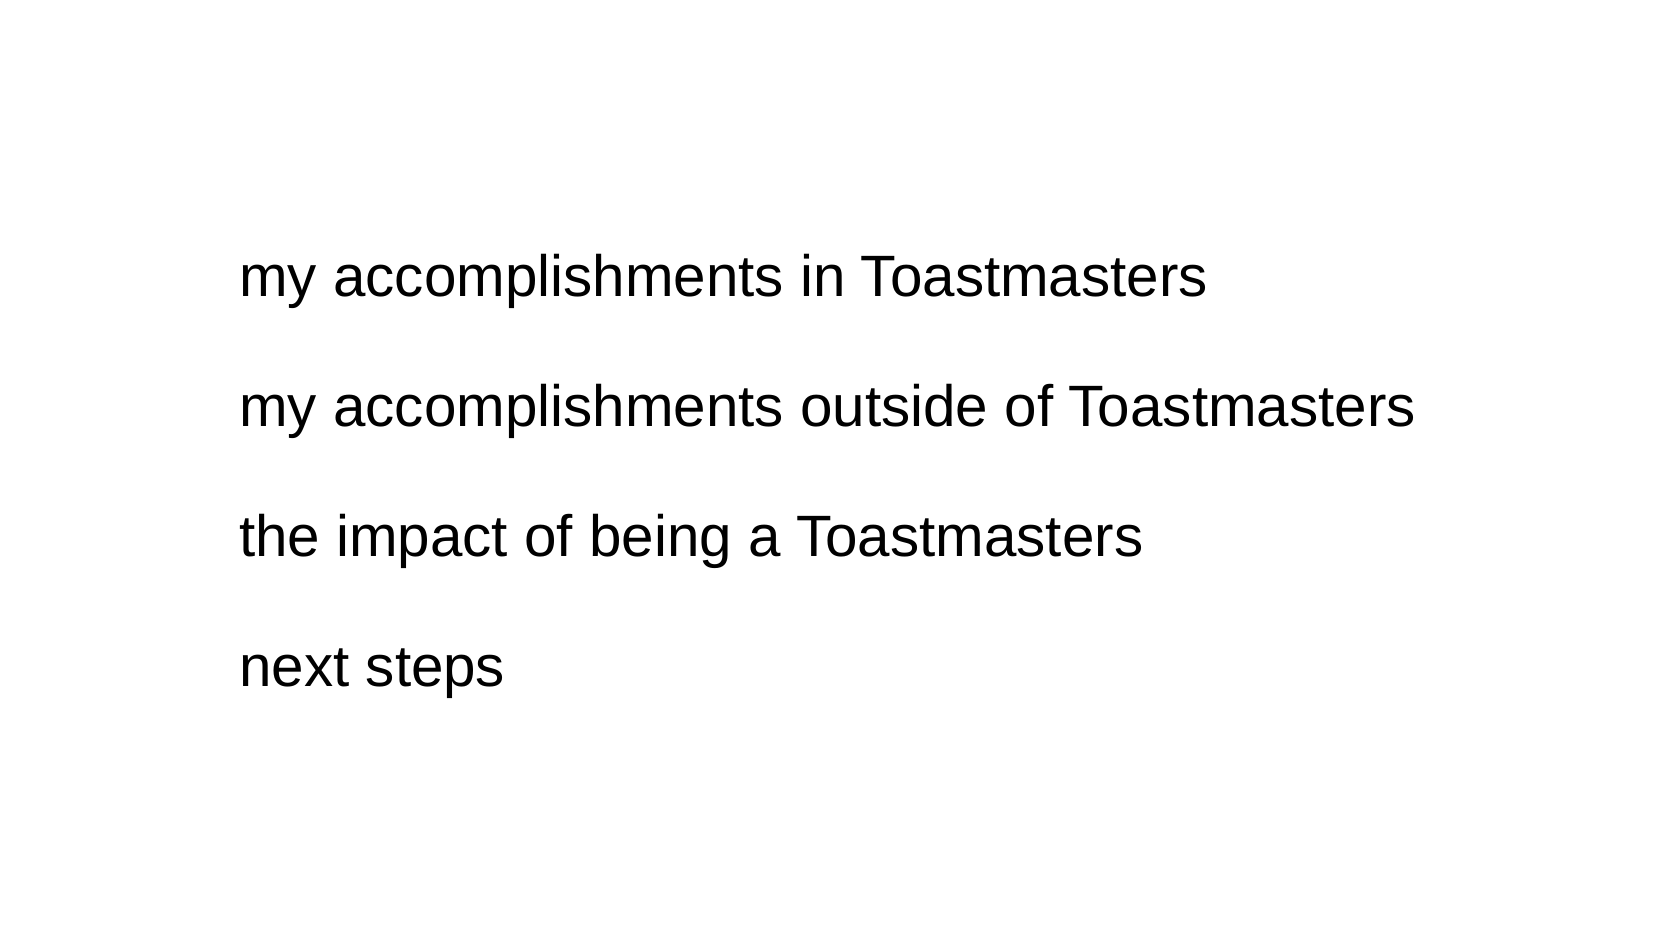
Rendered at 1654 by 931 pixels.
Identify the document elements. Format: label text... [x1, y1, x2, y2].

text_box my accomplishments in Toastmasters my accomplishments outside of Toastmasters the impact of being a Toastmasters next steps [224, 236, 1477, 715]
